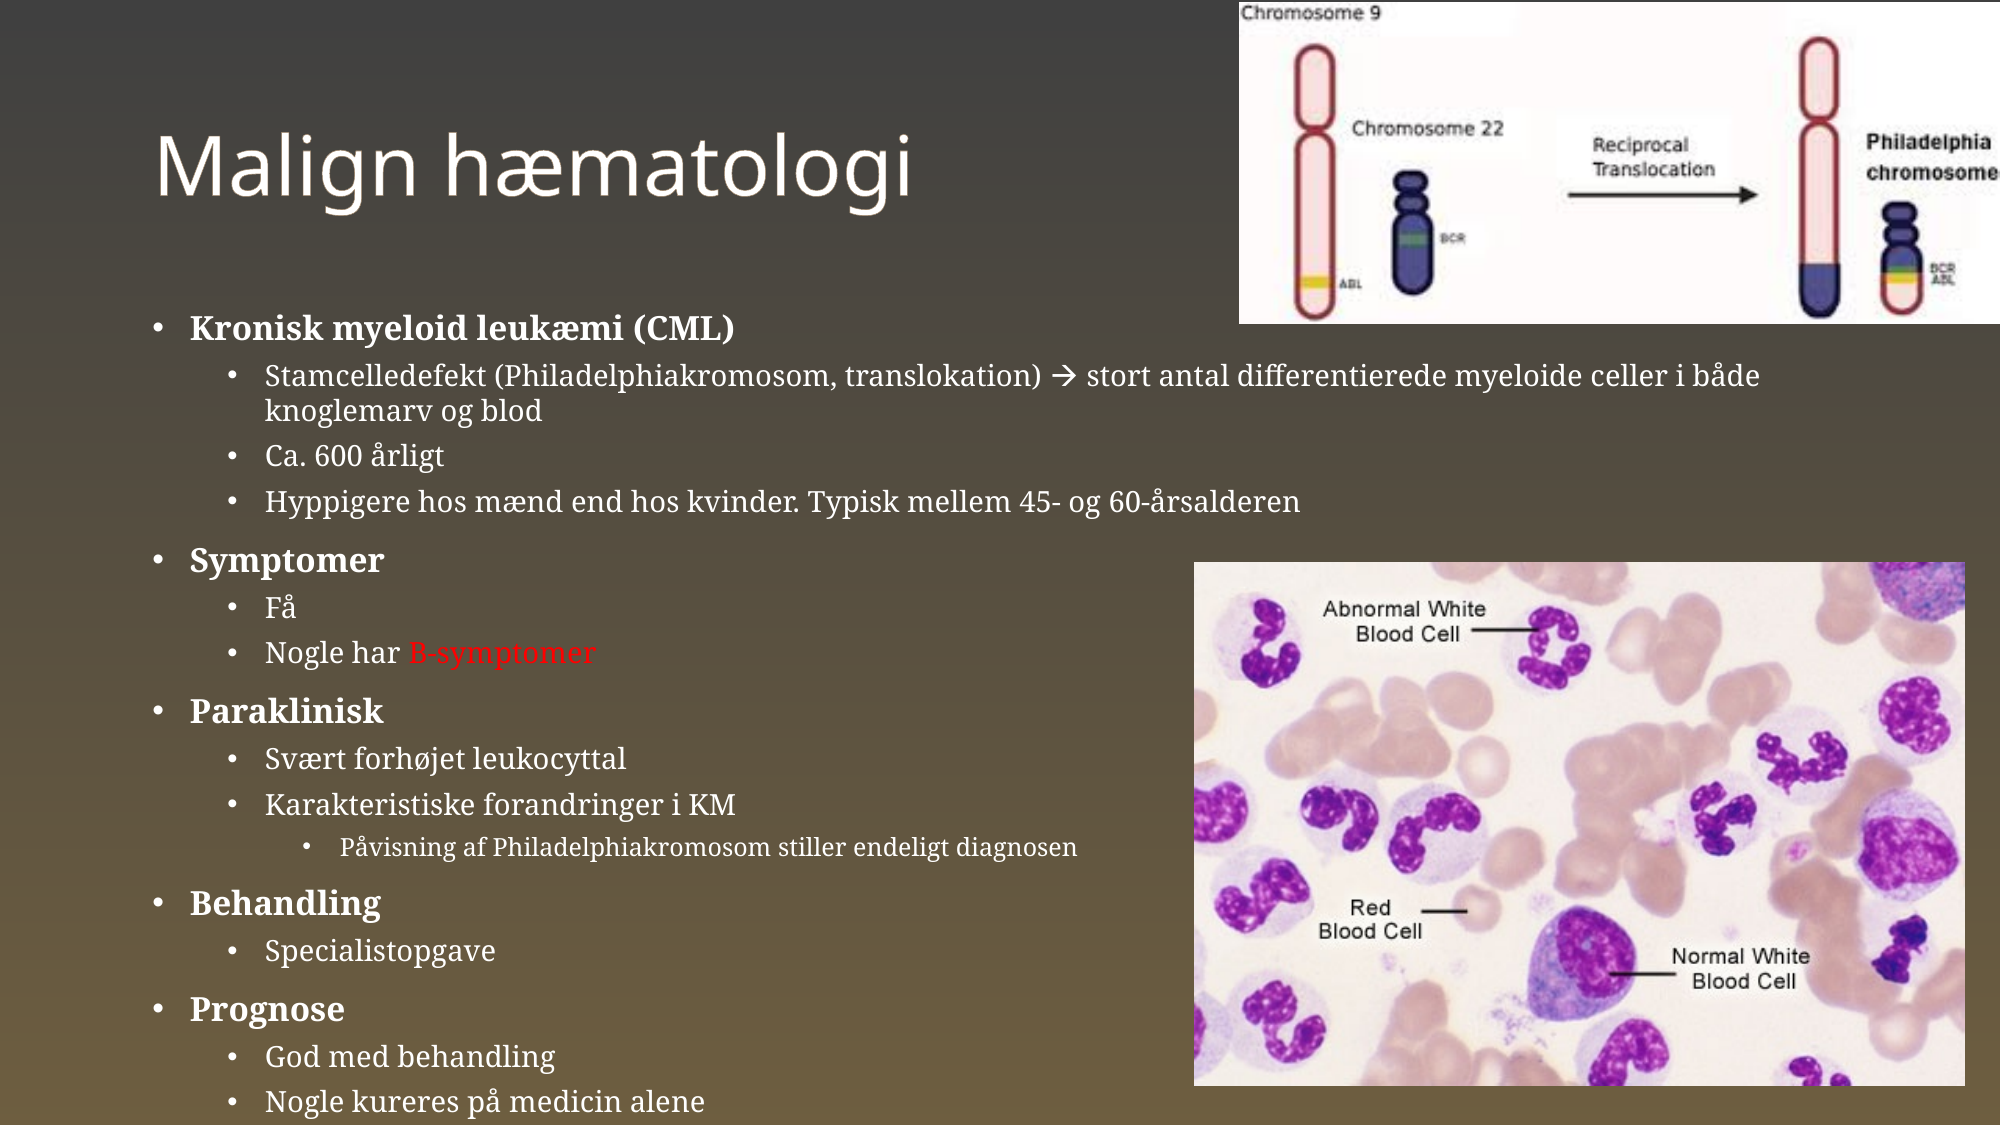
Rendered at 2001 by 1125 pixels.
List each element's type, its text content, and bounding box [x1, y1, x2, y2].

list Kronisk myeloid leukæmi (CML) Stamcelledefekt (Philadelphiakromosom, translokation)  stort antal differentierede myeloide celler i både knoglemarv og blod Ca. 600 årligt Hyppigere hos mænd end hos kvinder. Typisk mellem 45- og 60-årsalderen Symptomer Få Nogle har B-symptomer Paraklinisk Svært forhøjet leukocyttal Karakteristiske forandringer i KM Påvisning af Philadelphiakromosom stiller endeligt diagnosen Behandling Specialistopgave Prognose God med behandling Nogle kureres på medicin alene Knoglemarvstransplantation er kurativ [137, 299, 1863, 1014]
picture [1239, 2, 2000, 325]
picture [1194, 562, 1965, 1086]
title Malign hæmatologi [137, 59, 1239, 278]
